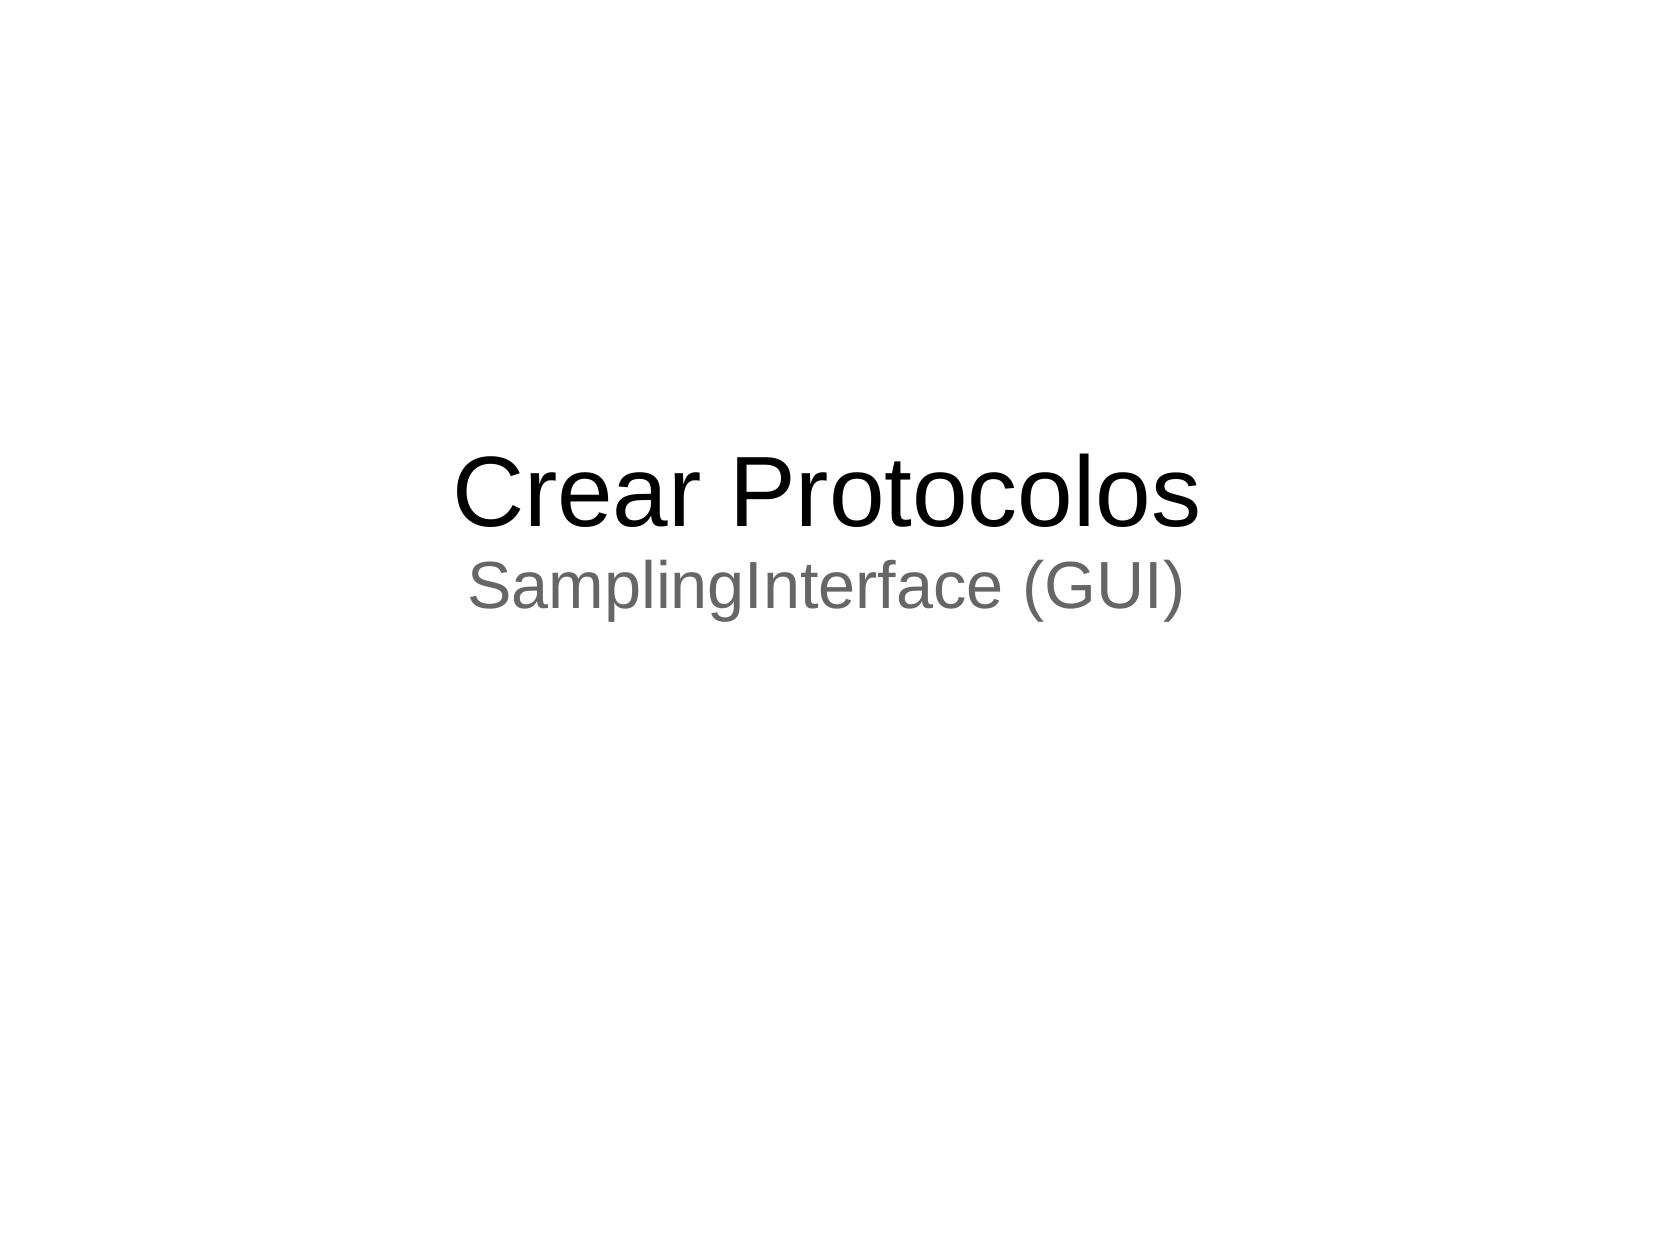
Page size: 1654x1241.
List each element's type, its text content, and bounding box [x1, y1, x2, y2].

subtitle Crear Protocolos SamplingInterface (GUI) [82, 49, 1571, 1010]
